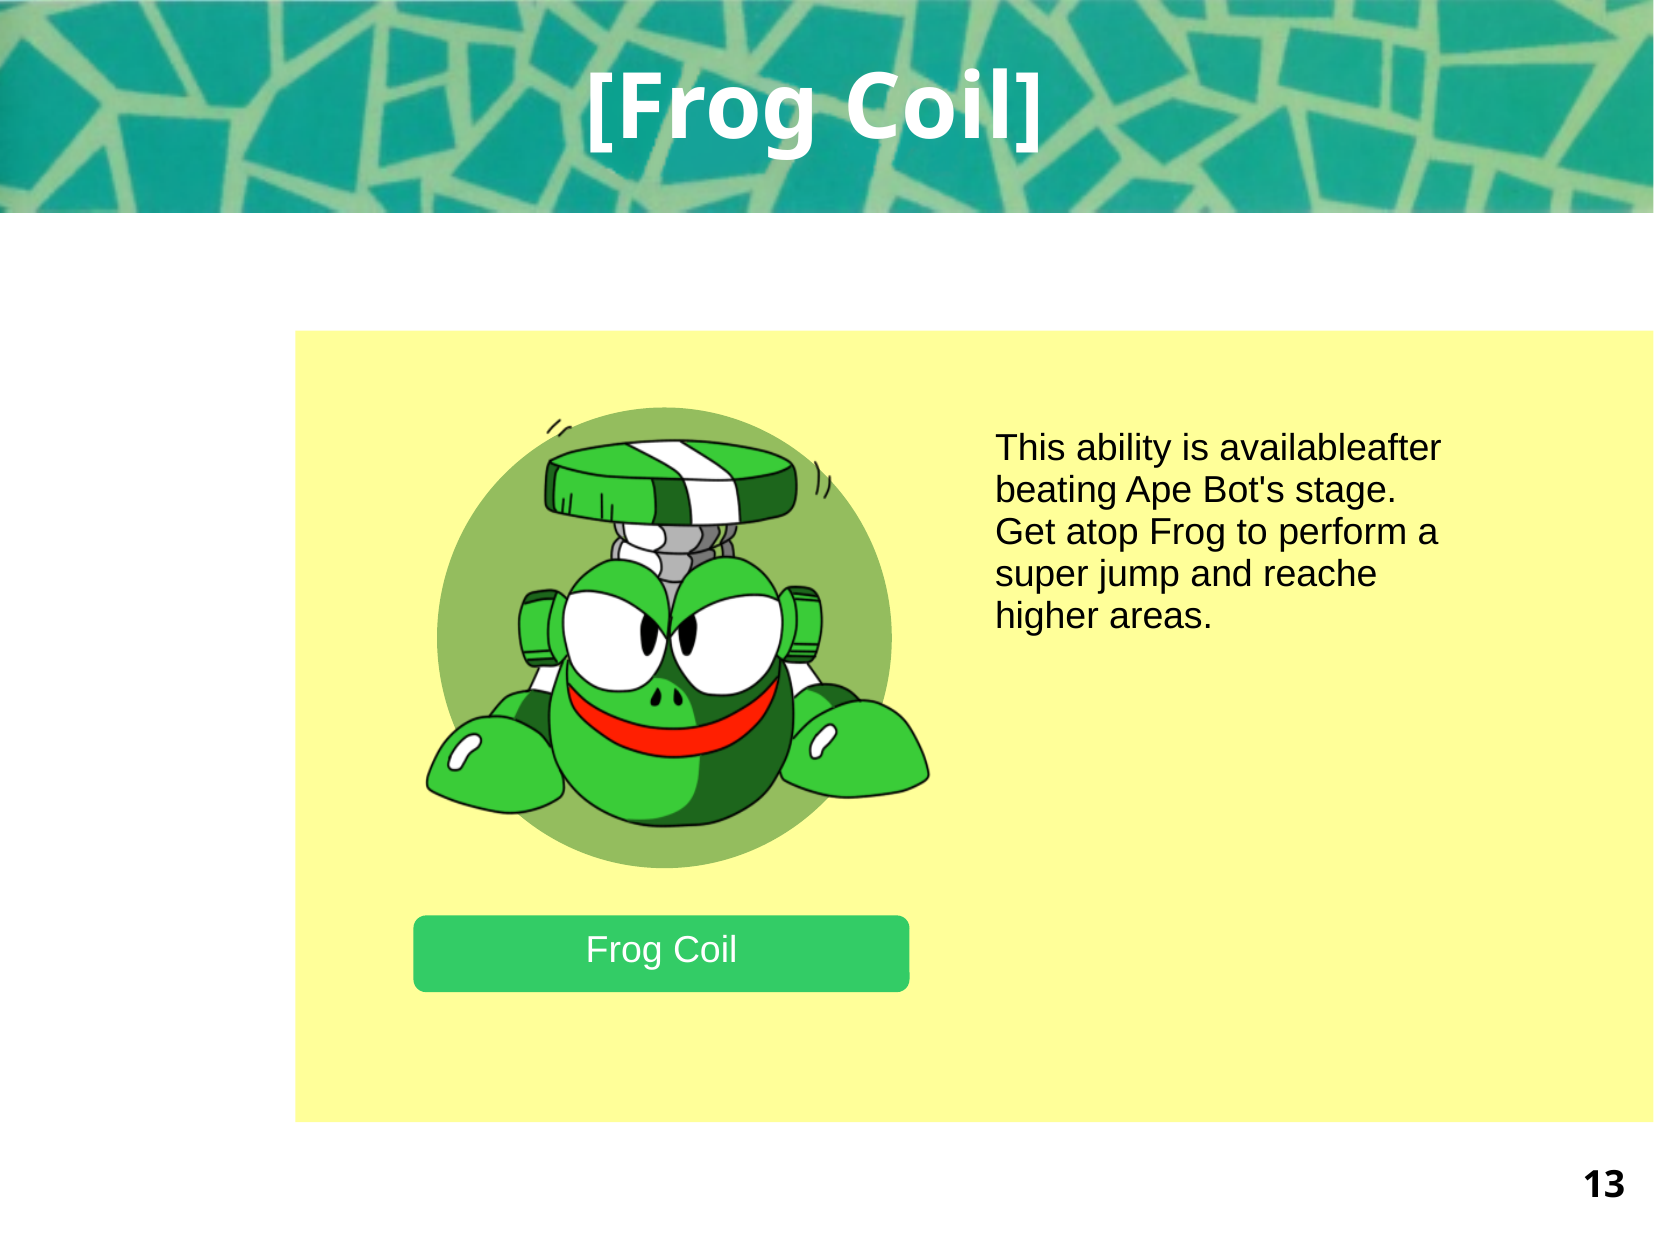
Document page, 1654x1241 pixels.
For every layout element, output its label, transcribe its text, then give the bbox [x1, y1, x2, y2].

picture [0, 0, 1654, 213]
text_box Frog Coil [419, 921, 904, 979]
text_box This ability is availableafter beating Ape Bot's stage. Get atop Frog to perform a super jump and reache higher areas. [980, 419, 1501, 645]
picture [361, 378, 1004, 851]
title [Frog Coil] [70, 0, 1559, 208]
text_box [295, 330, 1654, 1123]
